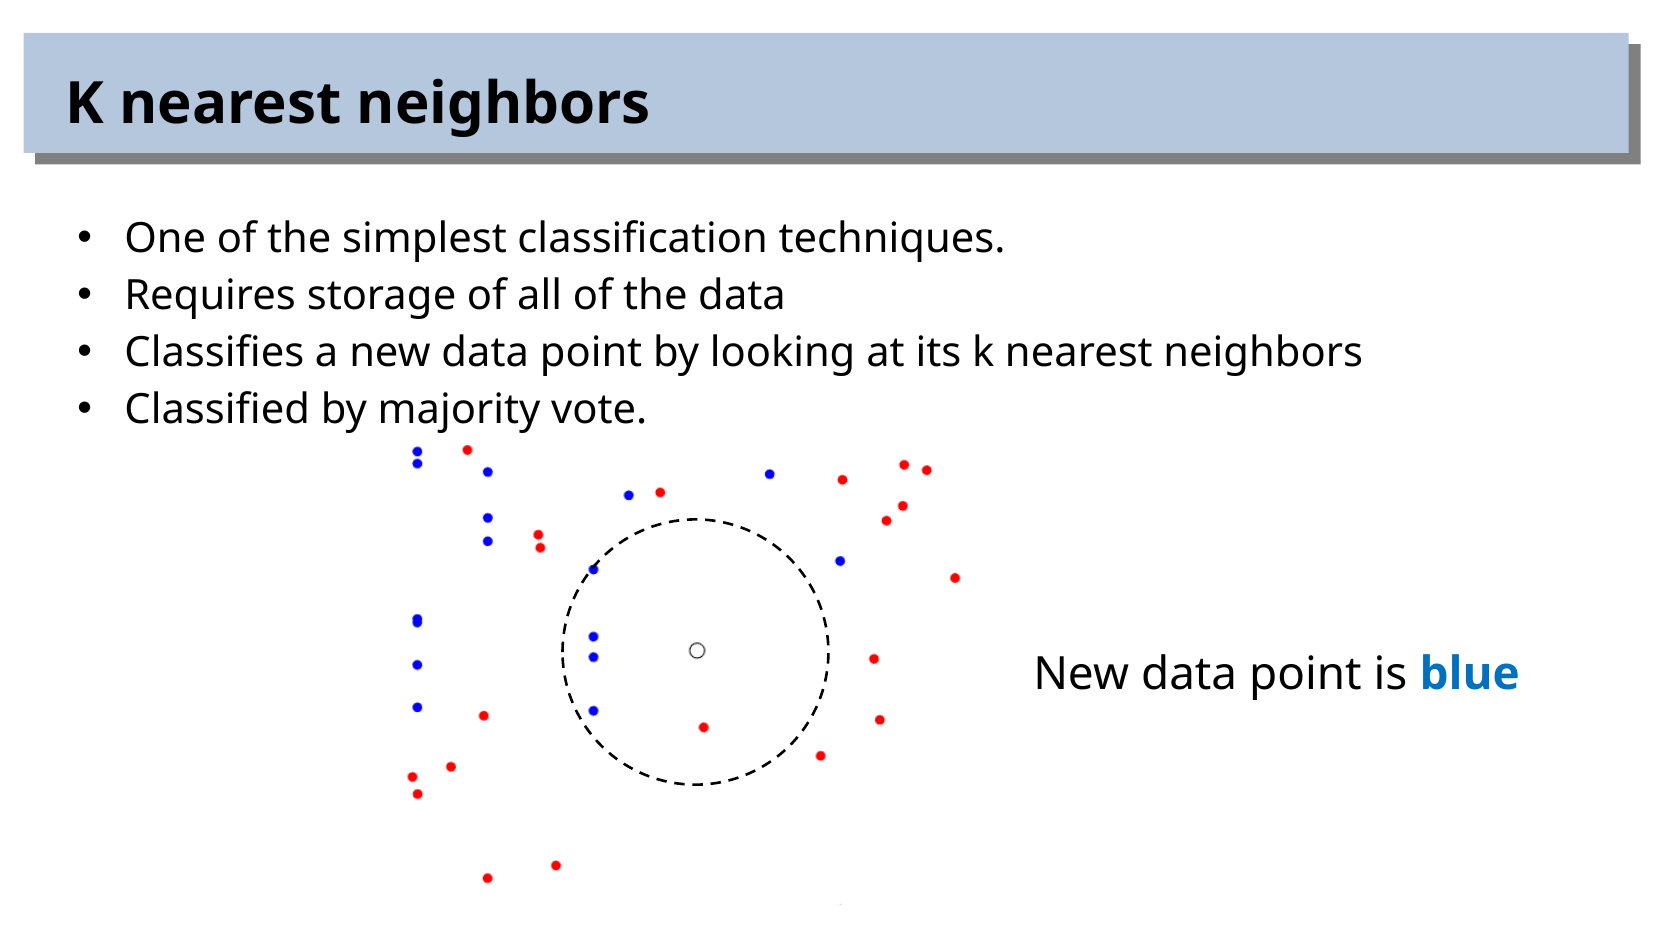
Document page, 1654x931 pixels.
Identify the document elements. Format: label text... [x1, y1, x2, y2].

picture [375, 435, 982, 905]
text_box [23, 32, 1629, 153]
text_box One of the simplest classification techniques. Requires storage of all of the data Classifies a new data point by looking at its k nearest neighbors Classified by majority vote. [62, 199, 1438, 513]
text_box New data point is blue [1018, 596, 1456, 747]
text_box K nearest neighbors [51, 54, 652, 135]
